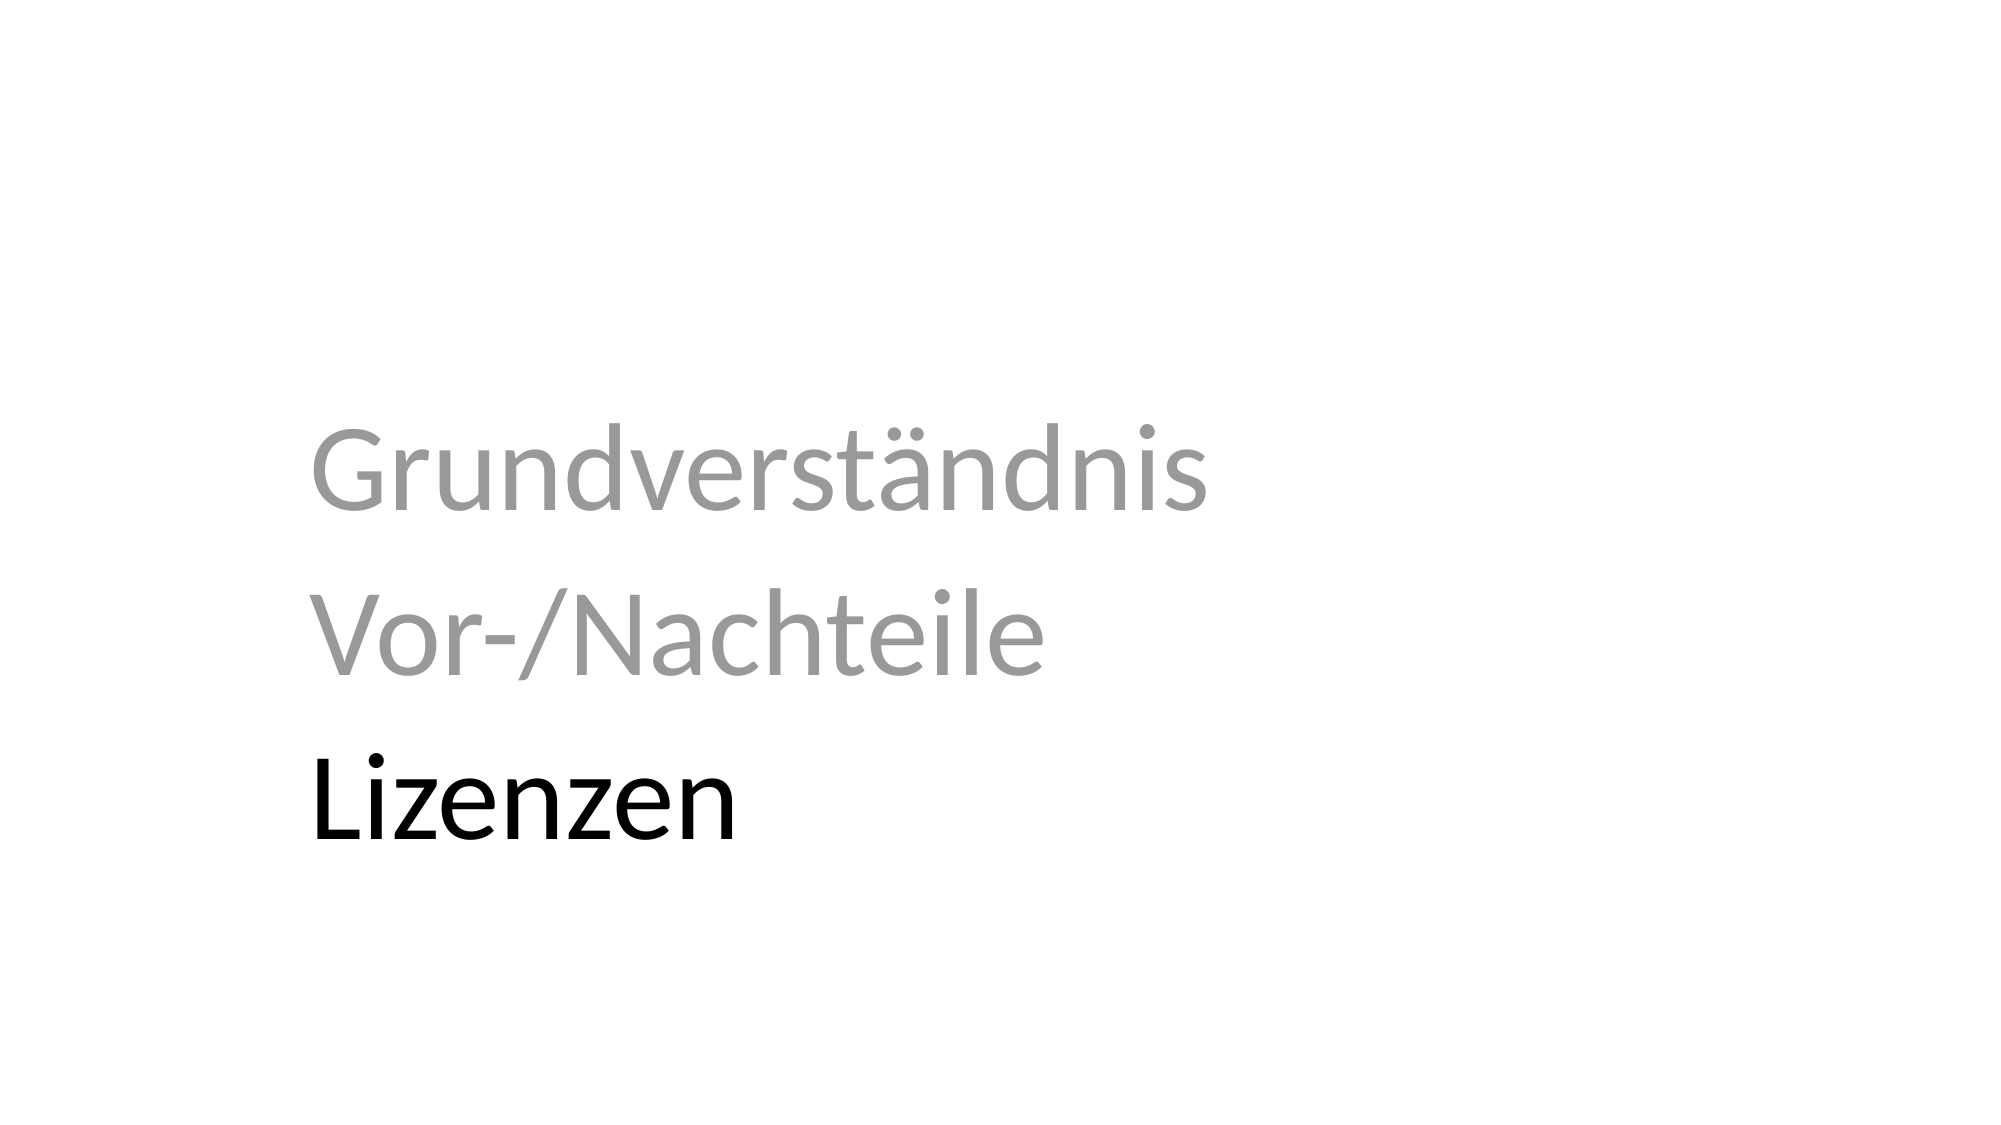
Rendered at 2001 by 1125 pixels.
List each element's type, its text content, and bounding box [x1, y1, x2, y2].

list Grundverständnis Vor-/Nachteile Lizenzen [295, 0, 2000, 1125]
